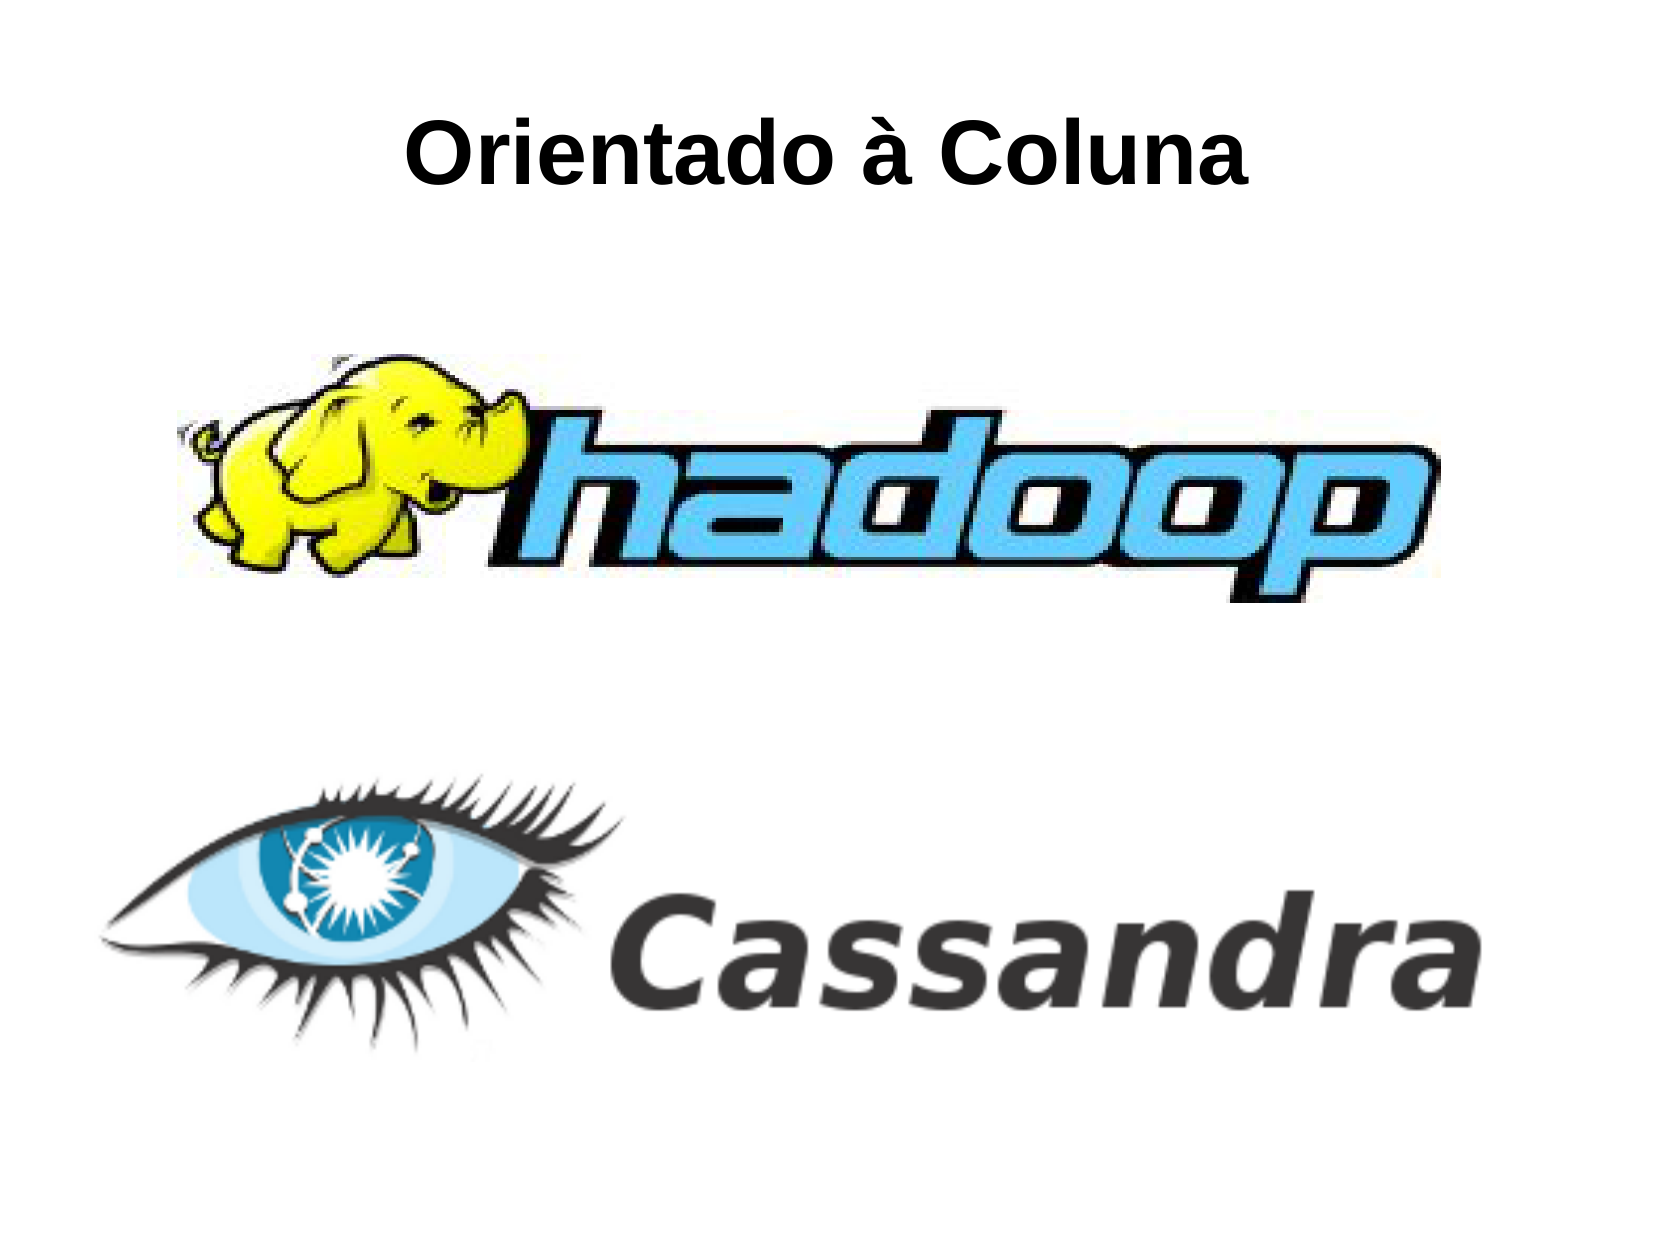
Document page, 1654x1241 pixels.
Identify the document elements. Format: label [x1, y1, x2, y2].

picture [177, 354, 1441, 603]
picture [82, 763, 1571, 1062]
